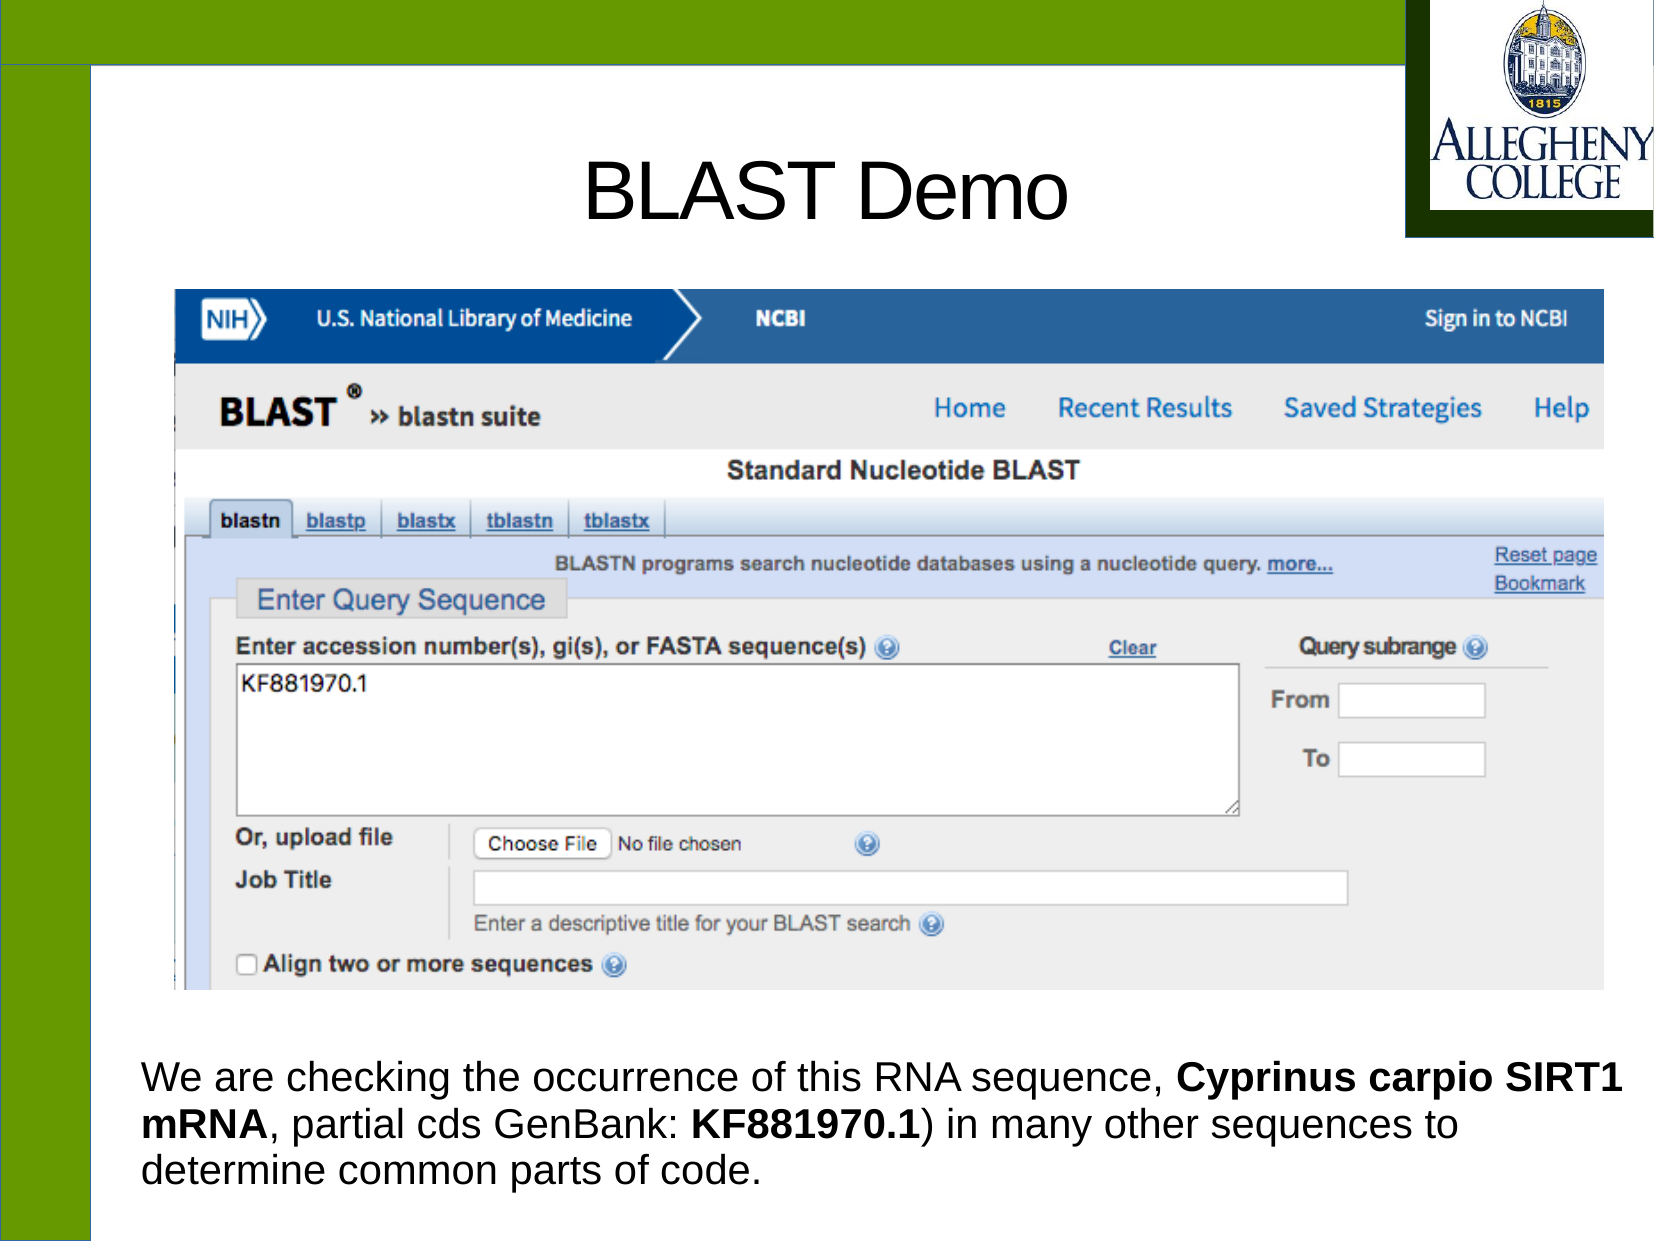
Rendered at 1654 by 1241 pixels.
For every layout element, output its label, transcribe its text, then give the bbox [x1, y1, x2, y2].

text_box [0, 0, 1654, 1241]
picture [1430, 0, 1654, 210]
text_box We are checking the occurrence of this RNA sequence, Cyprinus carpio SIRT1 mRNA, partial cds GenBank: KF881970.1) in many other sequences to determine common parts of code. [126, 1046, 1642, 1241]
title BLAST Demo [91, 96, 1571, 276]
picture [174, 289, 1604, 991]
